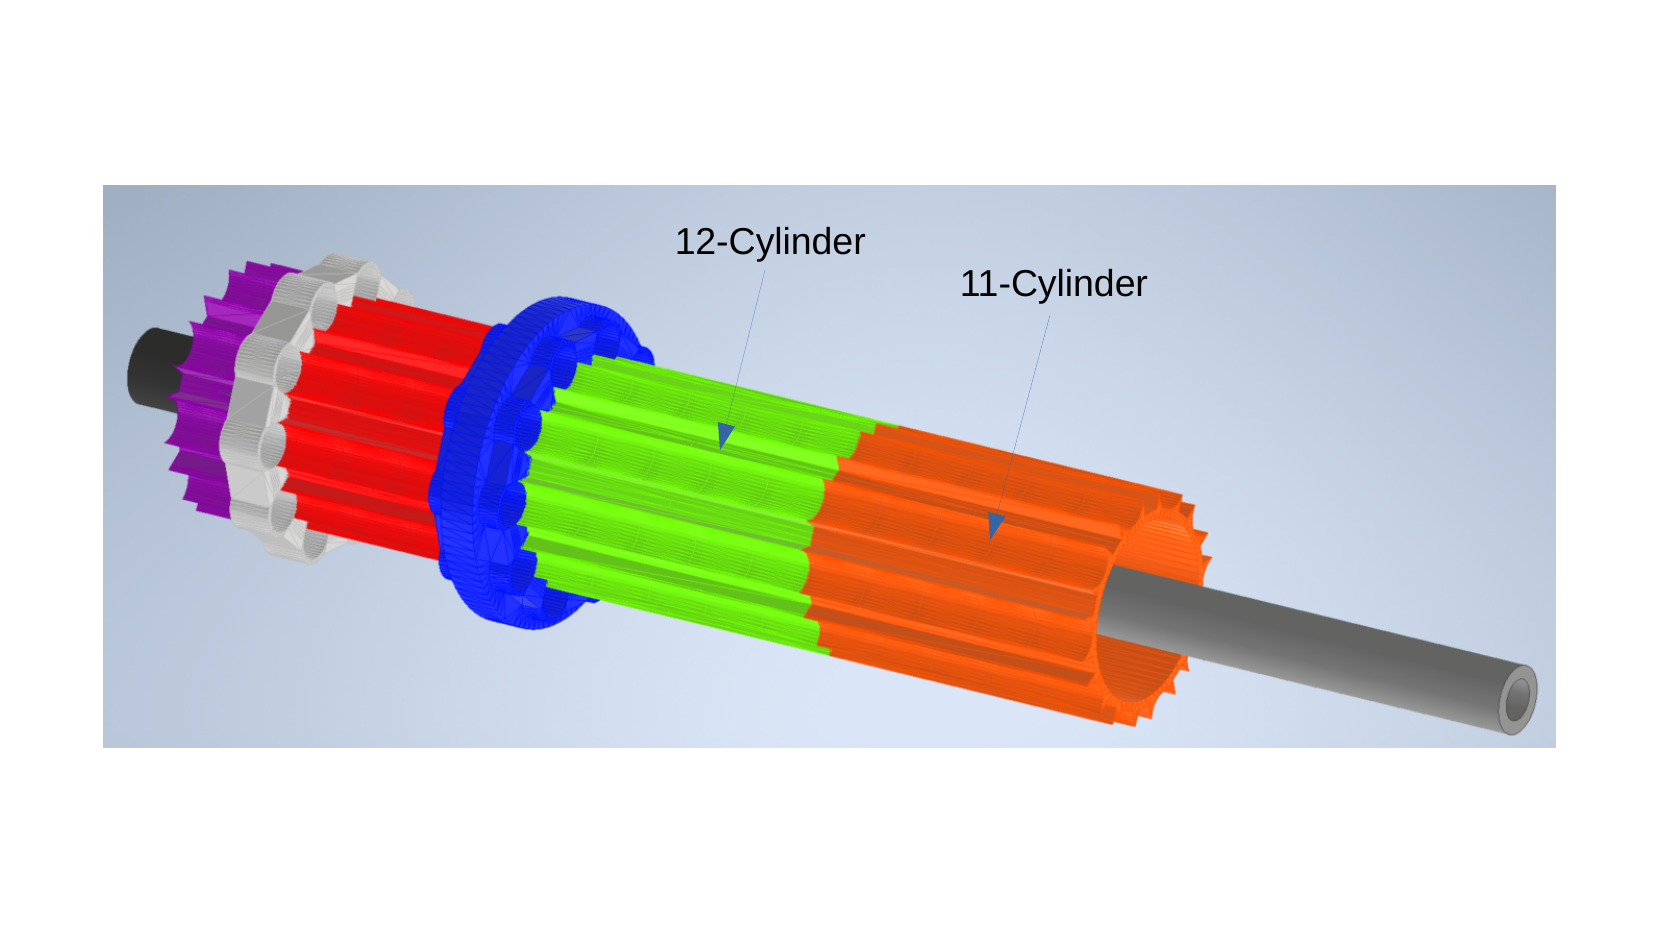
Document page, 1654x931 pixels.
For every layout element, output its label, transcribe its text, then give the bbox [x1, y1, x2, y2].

text_box 11-Cylinder [945, 255, 1246, 312]
picture [103, 185, 1556, 748]
text_box 12-Cylinder [660, 213, 961, 271]
